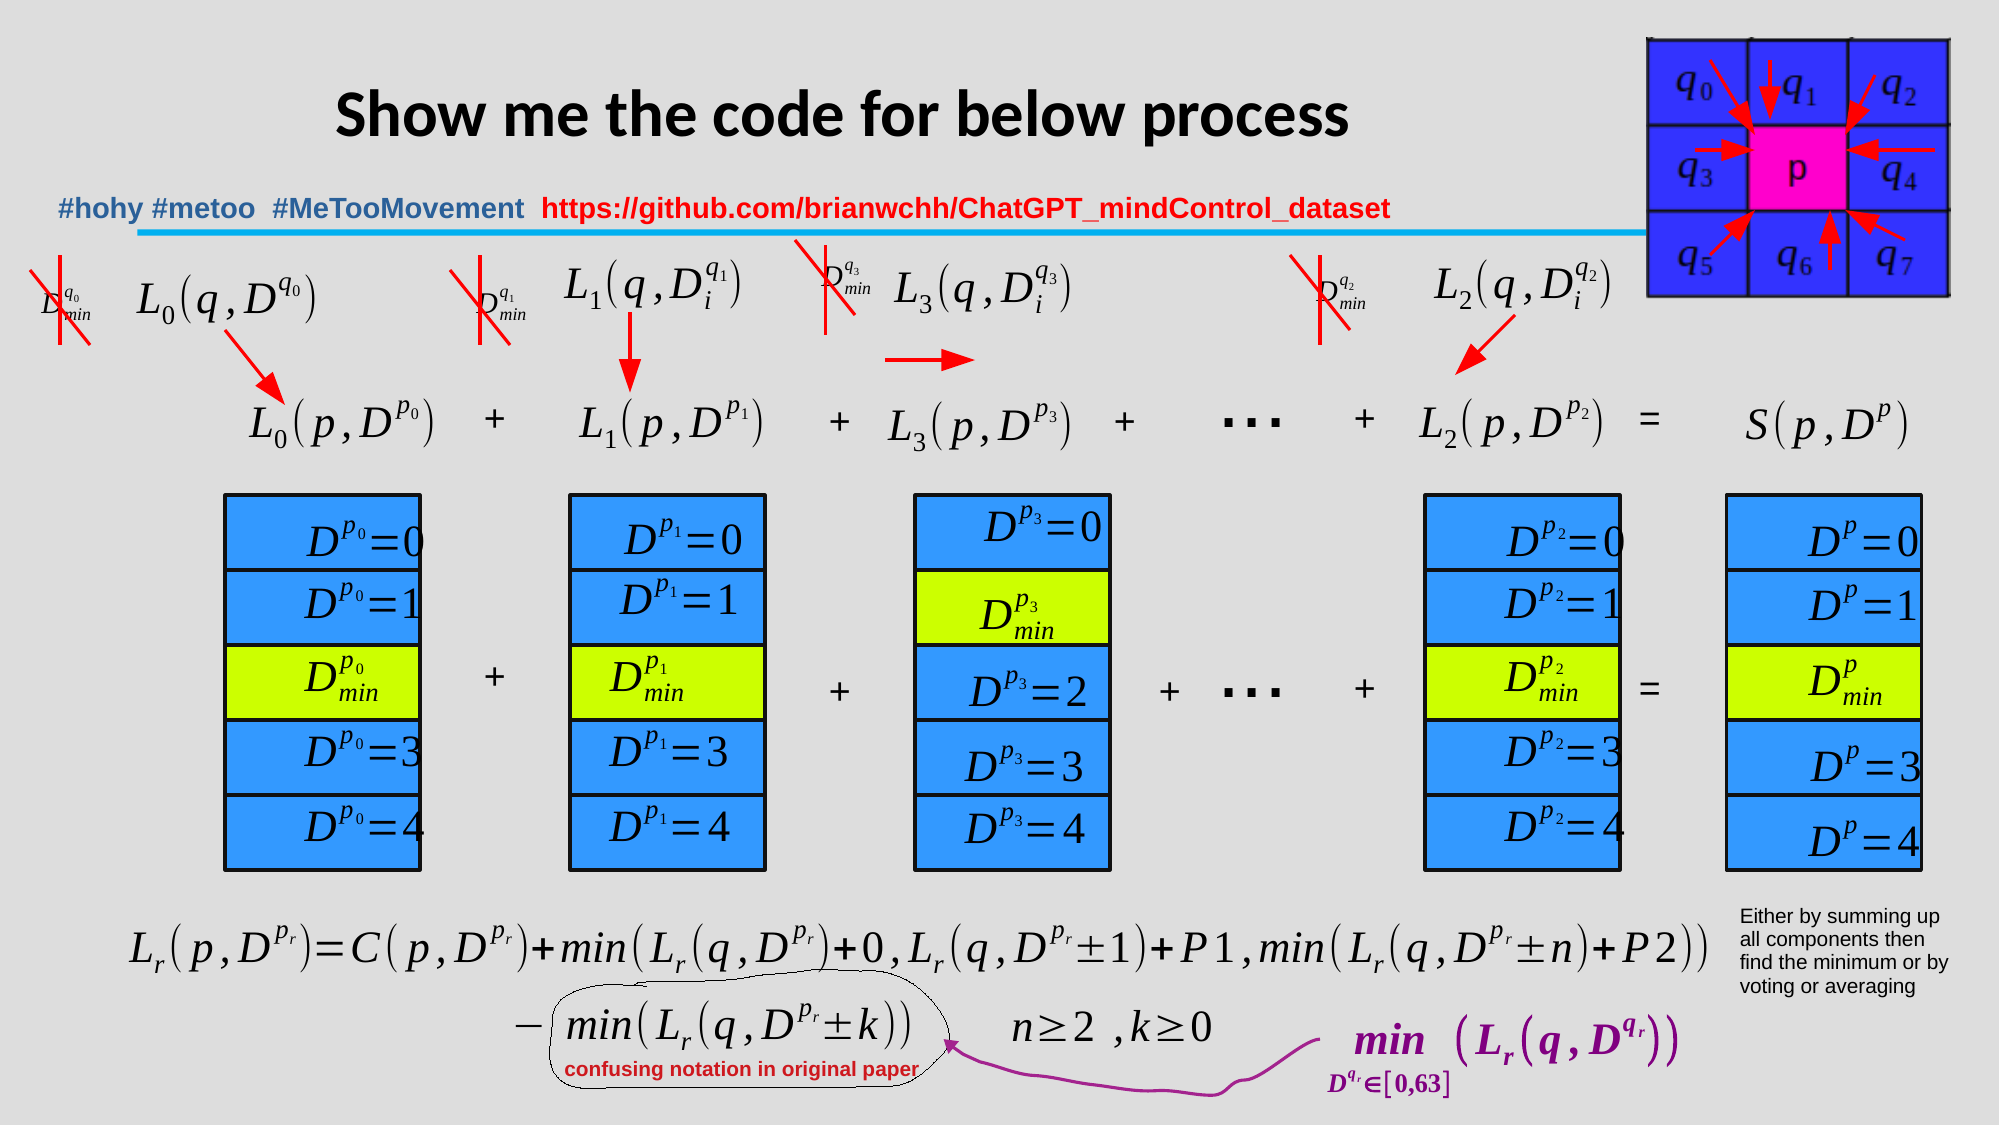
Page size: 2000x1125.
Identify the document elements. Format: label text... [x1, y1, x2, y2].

text_box = [1613, 389, 1696, 447]
chart [600, 795, 737, 852]
text_box + [1321, 389, 1411, 447]
text_box + [1320, 660, 1411, 717]
chart [1322, 299, 1333, 313]
chart [482, 314, 491, 325]
chart [505, 992, 920, 1056]
chart [127, 266, 324, 330]
chart [1495, 572, 1629, 629]
chart [1495, 645, 1585, 708]
chart [1798, 510, 1926, 566]
chart [813, 254, 824, 272]
chart [1495, 795, 1632, 852]
text_box [1425, 495, 1621, 871]
chart [827, 284, 838, 298]
text_box Show me the code for below process [327, 62, 1360, 158]
chart [295, 572, 429, 629]
chart [1497, 510, 1633, 567]
chart [1322, 270, 1373, 313]
text_box = [1605, 660, 1696, 717]
chart [1801, 735, 1928, 791]
chart [600, 720, 735, 777]
text_box ... [1185, 615, 1321, 723]
chart [615, 507, 750, 565]
text_box [1726, 495, 1922, 871]
text_box + [795, 663, 886, 721]
chart [955, 797, 1093, 854]
text_box [225, 495, 421, 871]
chart [1005, 1000, 1220, 1051]
text_box ... [1185, 345, 1321, 453]
text_box confusing notation in original paper [549, 1050, 1000, 1096]
chart [600, 645, 691, 708]
text_box + [450, 389, 541, 447]
chart [295, 645, 385, 708]
text_box #hohy #metoo #MeTooMovement https://github.com/brianwchh/ChatGPT_mindControl_dataset [0, 184, 1646, 233]
chart [1308, 270, 1318, 286]
text_box [915, 495, 1111, 871]
chart [885, 254, 1080, 319]
chart [295, 795, 432, 852]
chart [295, 720, 430, 777]
chart [827, 254, 878, 298]
chart [1308, 282, 1318, 313]
chart [1799, 573, 1925, 630]
chart [42, 281, 58, 301]
chart [813, 267, 824, 298]
chart [62, 314, 71, 325]
text_box + [450, 648, 541, 706]
chart [62, 281, 98, 325]
chart [610, 567, 745, 625]
chart [240, 389, 443, 454]
chart [1495, 720, 1630, 777]
chart [297, 510, 433, 567]
chart [975, 495, 1110, 552]
chart [468, 281, 478, 301]
chart [955, 735, 1091, 792]
chart [1410, 389, 1613, 454]
text_box Either by summing up all components then find the minimum or by voting or averaging [1725, 897, 1966, 1006]
chart [482, 281, 533, 325]
chart [1737, 392, 1916, 456]
chart [33, 281, 58, 325]
chart [960, 660, 1094, 717]
chart [1799, 810, 1928, 866]
chart [1425, 251, 1620, 315]
chart [970, 582, 1061, 646]
chart [1799, 648, 1889, 712]
text_box [570, 495, 766, 871]
text_box + [1081, 393, 1171, 451]
chart [1320, 1007, 1687, 1100]
chart [570, 389, 772, 454]
text_box + [795, 393, 878, 451]
picture [1646, 37, 1951, 300]
chart [120, 915, 1716, 979]
chart [555, 251, 750, 315]
text_box + [1125, 663, 1185, 721]
chart [468, 297, 478, 325]
chart [878, 393, 1081, 457]
